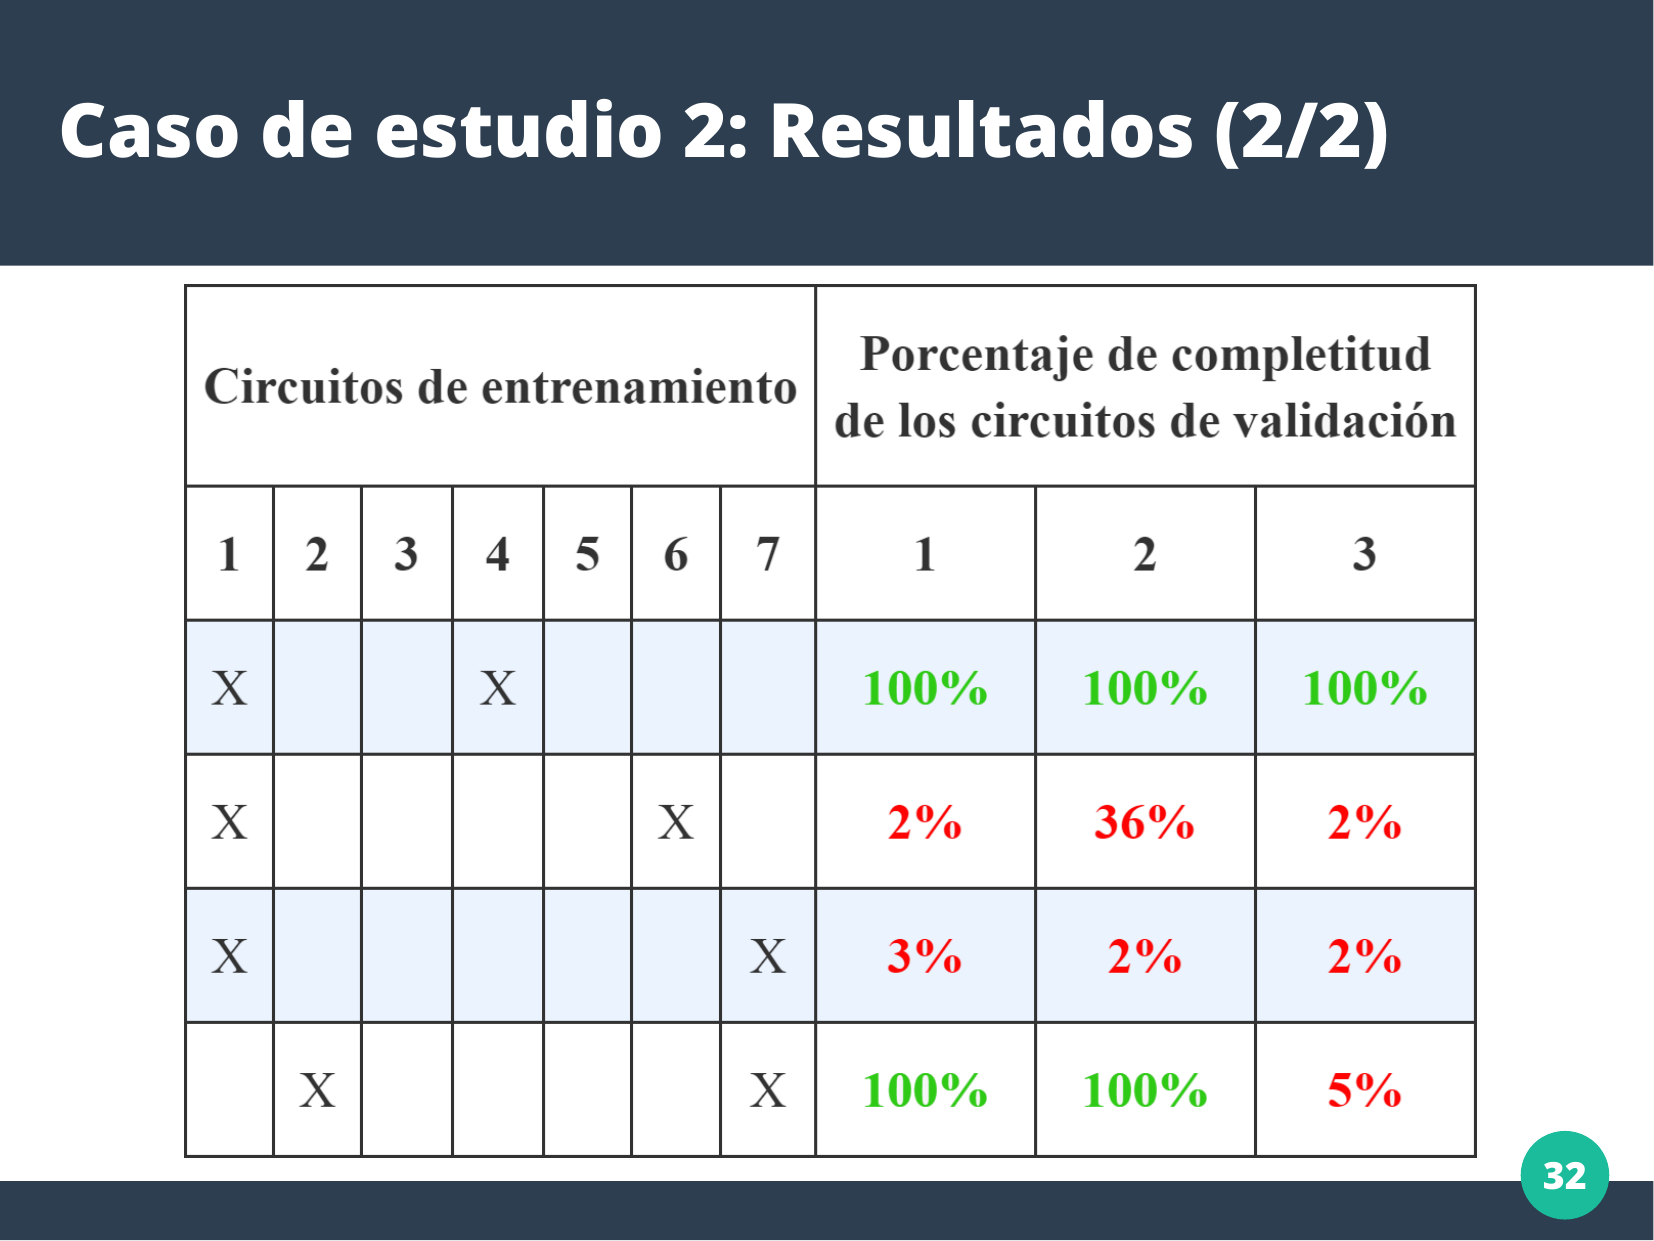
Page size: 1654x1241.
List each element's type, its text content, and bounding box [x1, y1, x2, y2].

picture [184, 284, 1477, 1158]
title Caso de estudio 2: Resultados (2/2) [59, 49, 1595, 207]
